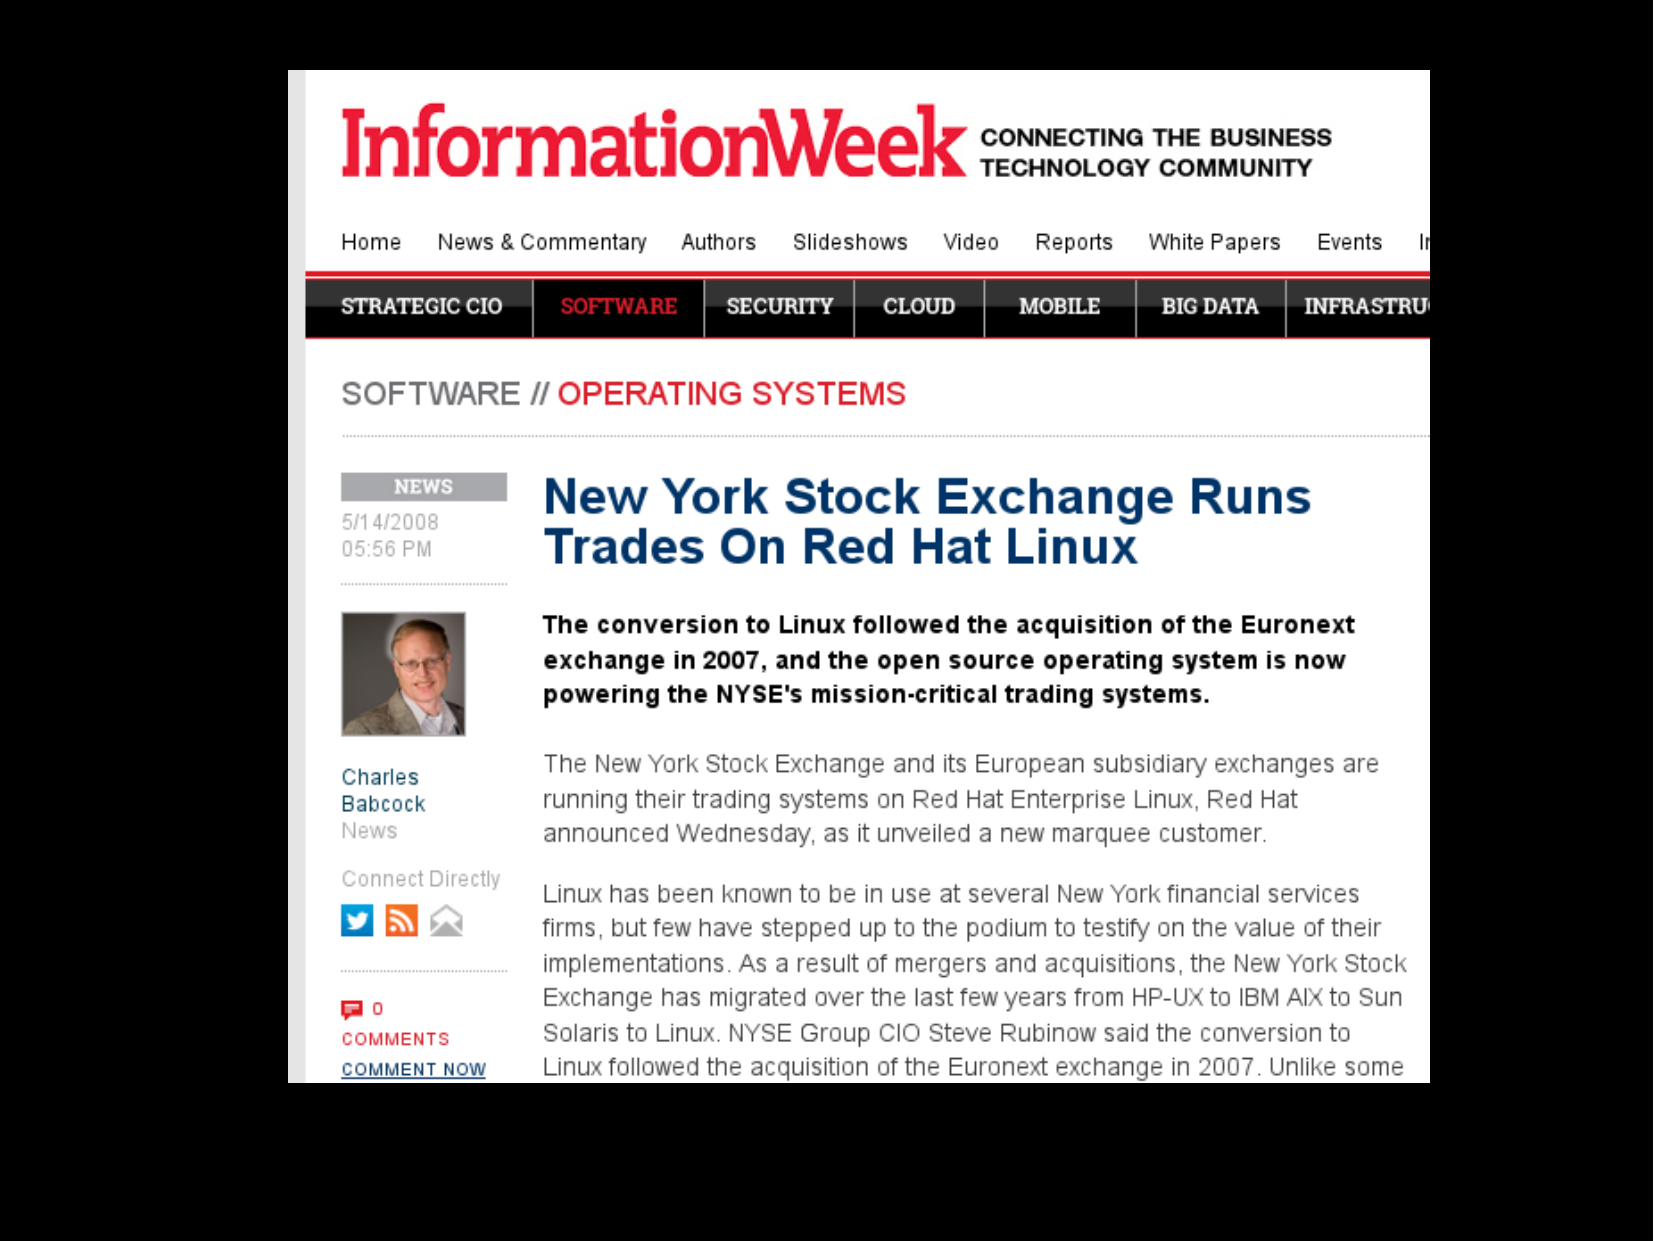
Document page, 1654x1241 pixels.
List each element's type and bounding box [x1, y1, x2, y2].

picture [288, 70, 1430, 1083]
